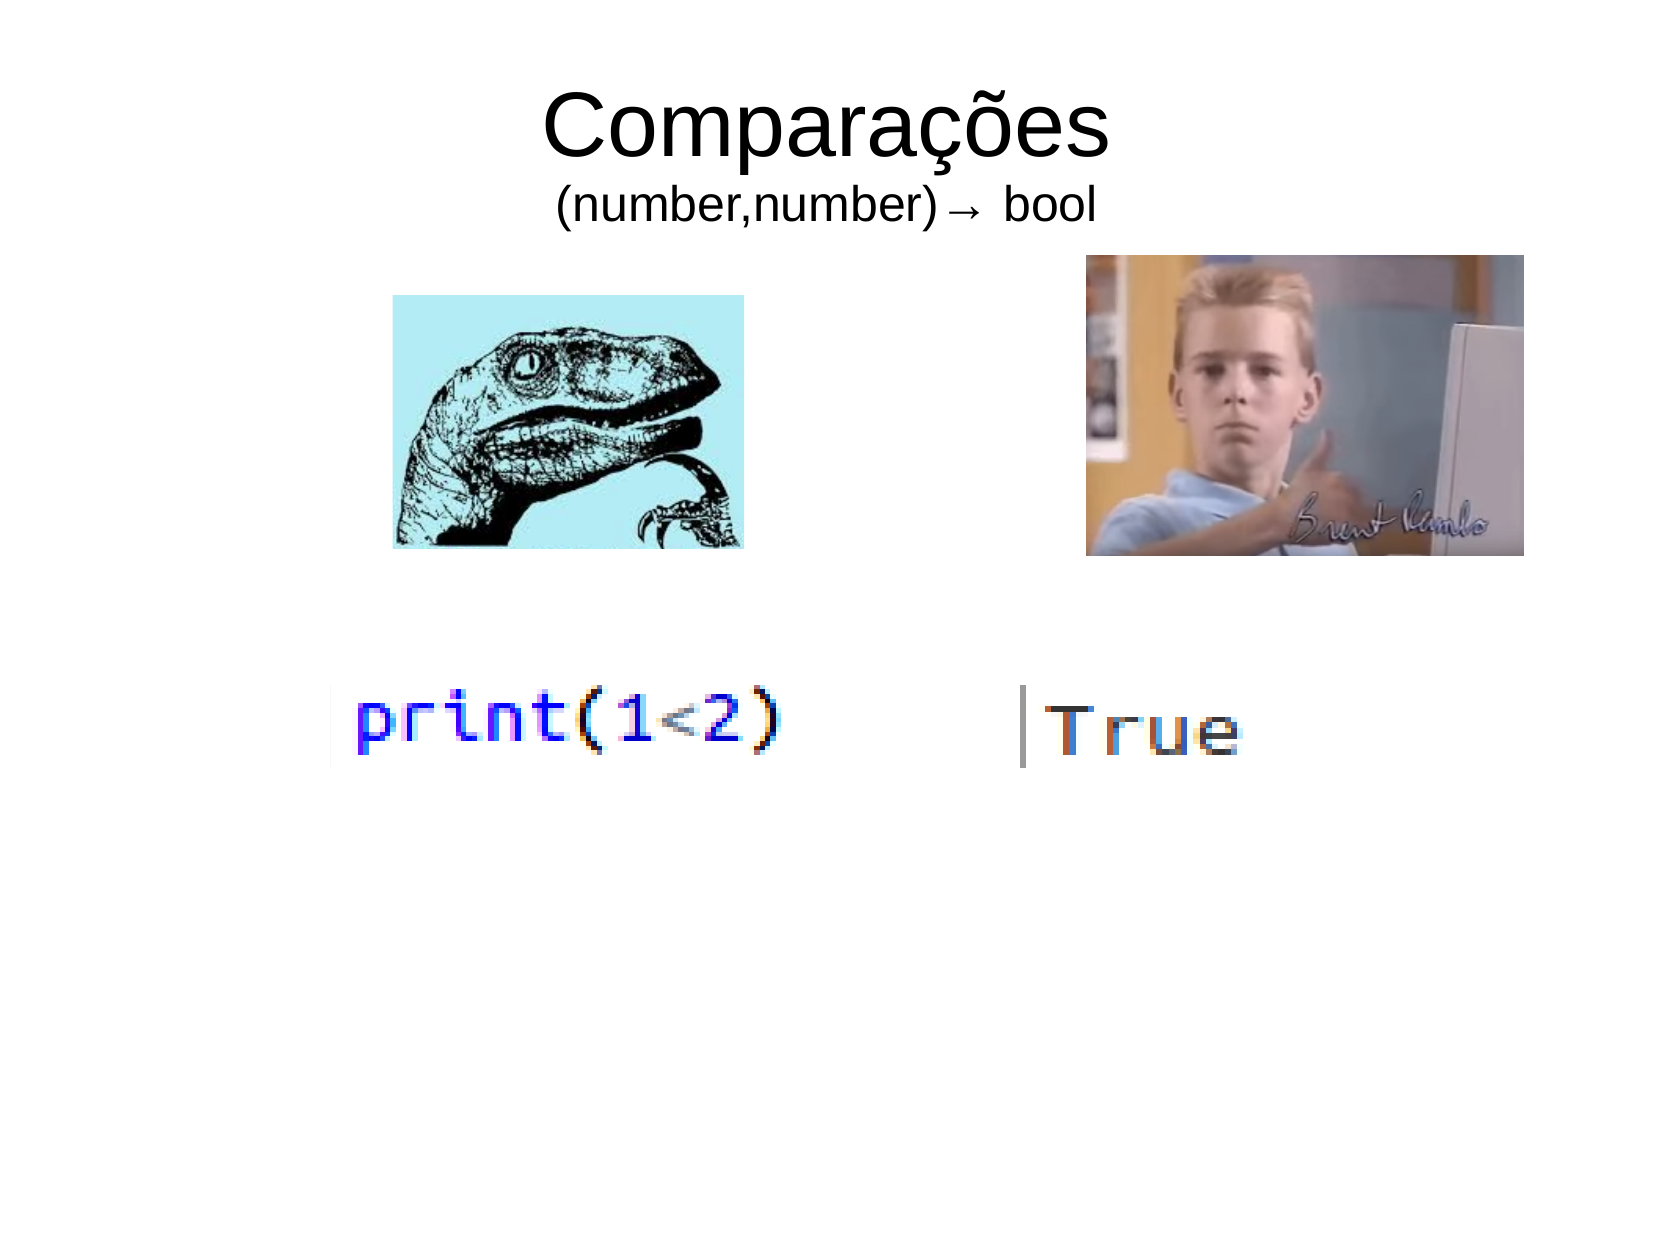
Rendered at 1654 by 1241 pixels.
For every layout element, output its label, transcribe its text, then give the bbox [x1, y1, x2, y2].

picture [1086, 255, 1524, 556]
picture [330, 685, 1323, 768]
title Comparações (number,number)→ bool [82, 49, 1571, 257]
picture [392, 295, 745, 549]
